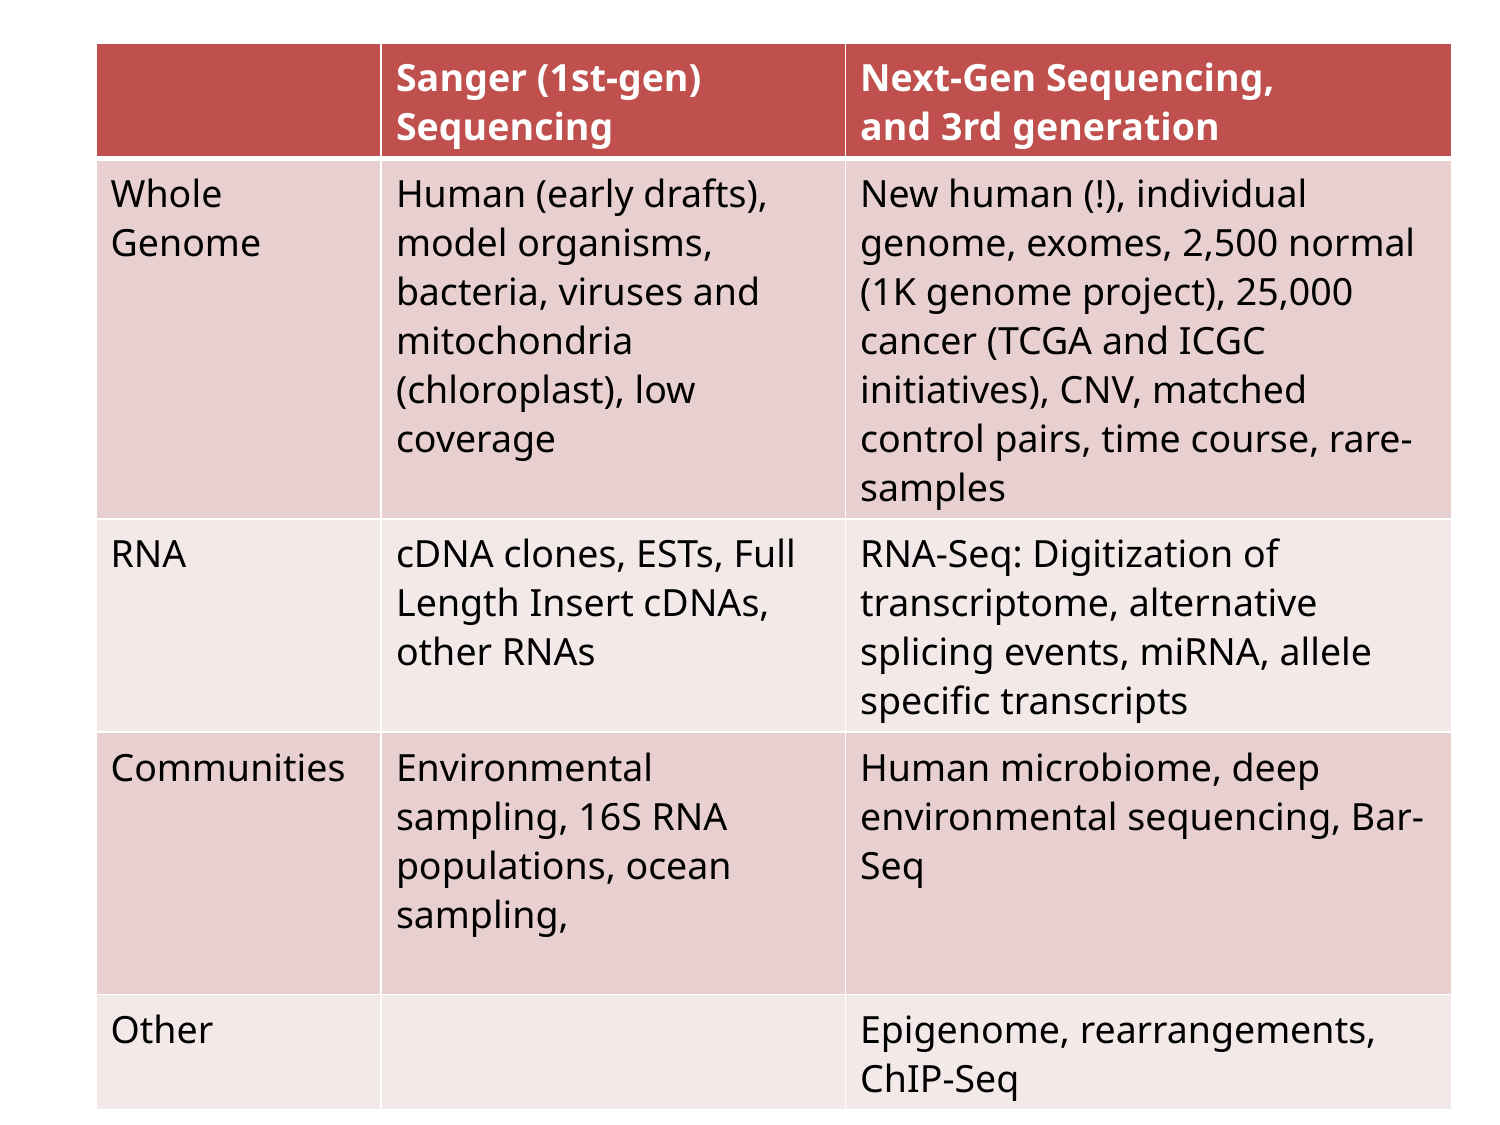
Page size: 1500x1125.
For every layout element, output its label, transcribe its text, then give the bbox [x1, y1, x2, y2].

table_cell cDNA clones, ESTs, Full Length Insert cDNAs, other RNAs [382, 520, 845, 731]
table_cell Other [97, 995, 380, 1109]
table_cell Environmental sampling, 16S RNA populations, ocean sampling, [382, 733, 845, 994]
table_cell RNA [97, 520, 380, 731]
table_cell Communities [97, 733, 380, 994]
table_header Sanger (1st-gen) Sequencing [382, 44, 845, 156]
table_cell Human microbiome, deep environmental sequencing, Bar-Seq [846, 733, 1451, 994]
table_cell New human (!), individual genome, exomes, 2,500 normal (1K genome project), 25,000 cancer (TCGA and ICGC initiatives), CNV, matched control pairs, time course, rare-samples [846, 161, 1451, 518]
table_cell Whole Genome [97, 161, 380, 518]
table_cell Human (early drafts), model organisms, bacteria, viruses and mitochondria (chloroplast), low coverage [382, 161, 845, 518]
table_cell Epigenome, rearrangements, ChIP-Seq [846, 995, 1451, 1109]
table_header [97, 44, 380, 156]
table_cell [382, 995, 845, 1109]
table_header Next-Gen Sequencing, and 3rd generation [846, 44, 1451, 156]
table_cell RNA-Seq: Digitization of transcriptome, alternative splicing events, miRNA, allele specific transcripts [846, 520, 1451, 731]
